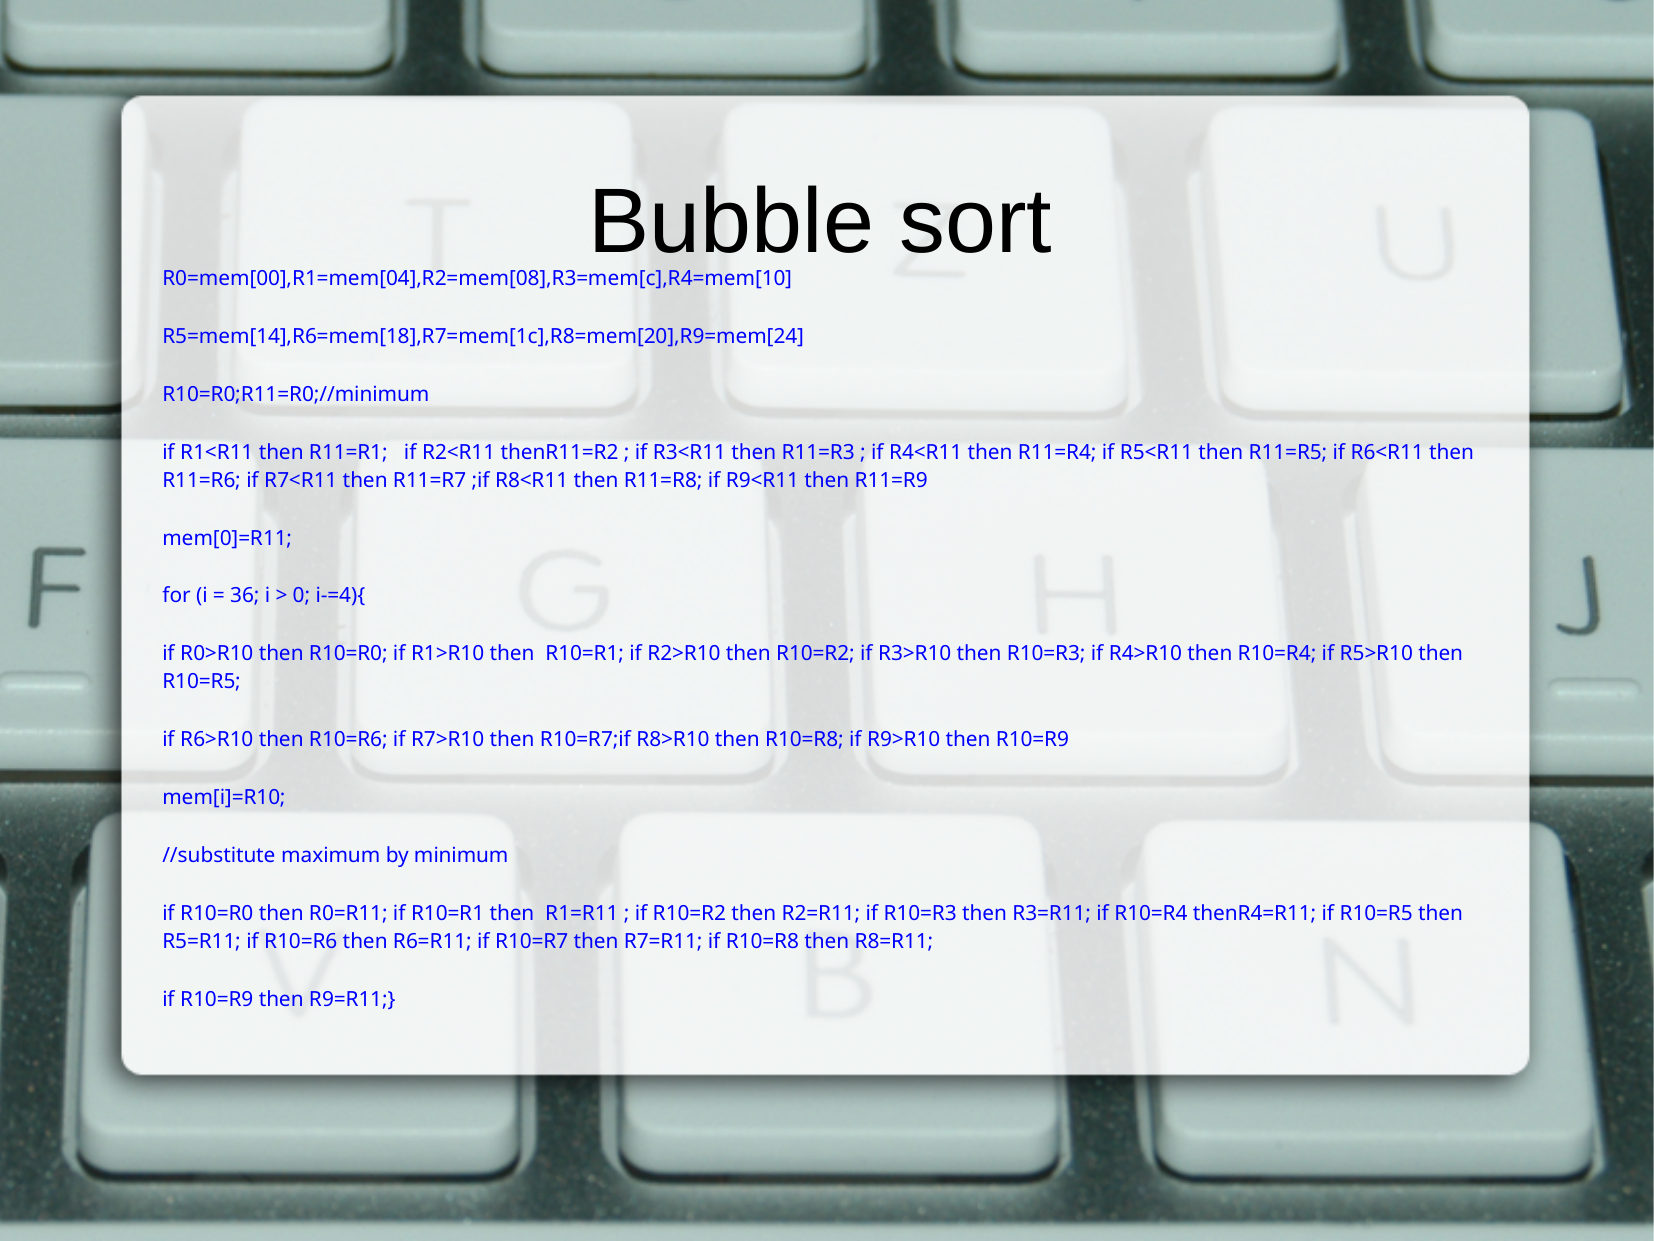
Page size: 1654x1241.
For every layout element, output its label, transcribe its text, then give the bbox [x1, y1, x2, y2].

list R0=mem[00],R1=mem[04],R2=mem[08],R3=mem[c],R4=mem[10] R5=mem[14],R6=mem[18],R7=mem[1c],R8=mem[20],R9=mem[24] R10=R0;R11=R0;//minimum if R1<R11 then R11=R1; if R2<R11 thenR11=R2 ; if R3<R11 then R11=R3 ; if R4<R11 then R11=R4; if R5<R11 then R11=R5; if R6<R11 then R11=R6; if R7<R11 then R11=R7 ;if R8<R11 then R11=R8; if R9<R11 then R11=R9 mem[0]=R11; for (i = 36; i > 0; i-=4){ if R0>R10 then R10=R0; if R1>R10 then R10=R1; if R2>R10 then R10=R2; if R3>R10 then R10=R3; if R4>R10 then R10=R4; if R5>R10 then R10=R5; if R6>R10 then R10=R6; if R7>R10 then R10=R7;if R8>R10 then R10=R8; if R9>R10 then R10=R9 mem[i]=R10; //substitute maximum by minimum if R10=R0 then R0=R11; if R10=R1 then R1=R11 ; if R10=R2 then R2=R11; if R10=R3 then R3=R11; if R10=R4 thenR4=R11; if R10=R5 then R5=R11; if R10=R6 then R6=R11; if R10=R7 then R7=R11; if R10=R8 then R8=R11; if R10=R9 then R9=R11;} [162, 263, 1501, 994]
picture [0, 0, 1654, 1241]
title Bubble sort [135, 125, 1506, 318]
